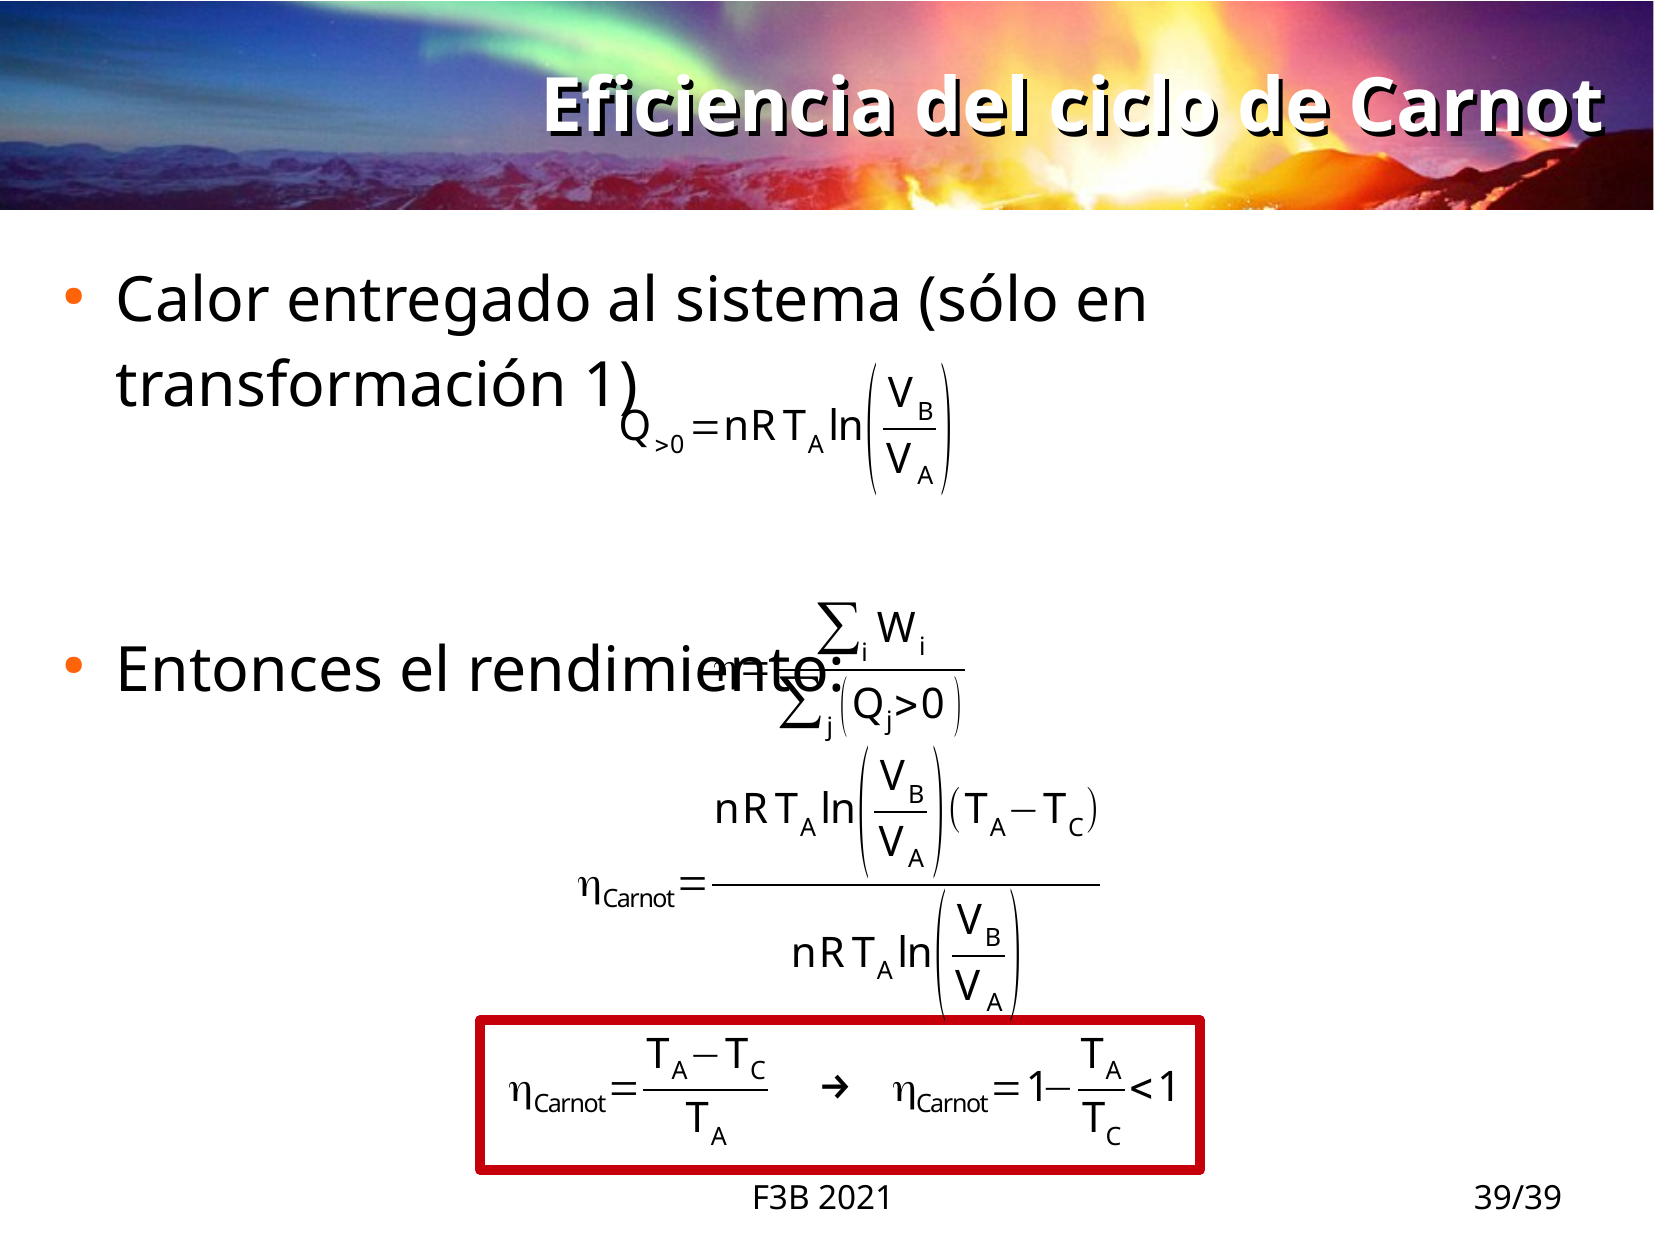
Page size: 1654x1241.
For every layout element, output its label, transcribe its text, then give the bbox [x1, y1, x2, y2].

chart [500, 600, 1178, 1151]
chart [201, 364, 214, 417]
title Eficiencia del ciclo de Carnot [45, 15, 1606, 191]
picture [0, 1, 1654, 210]
chart [612, 360, 961, 498]
list Calor entregado al sistema (sólo en transformación 1) Entonces el rendimiento: [45, 255, 1606, 1156]
list Calor entregado al sistema (sólo en transformación 1) Entonces el rendimiento: [485, 1025, 1195, 1156]
